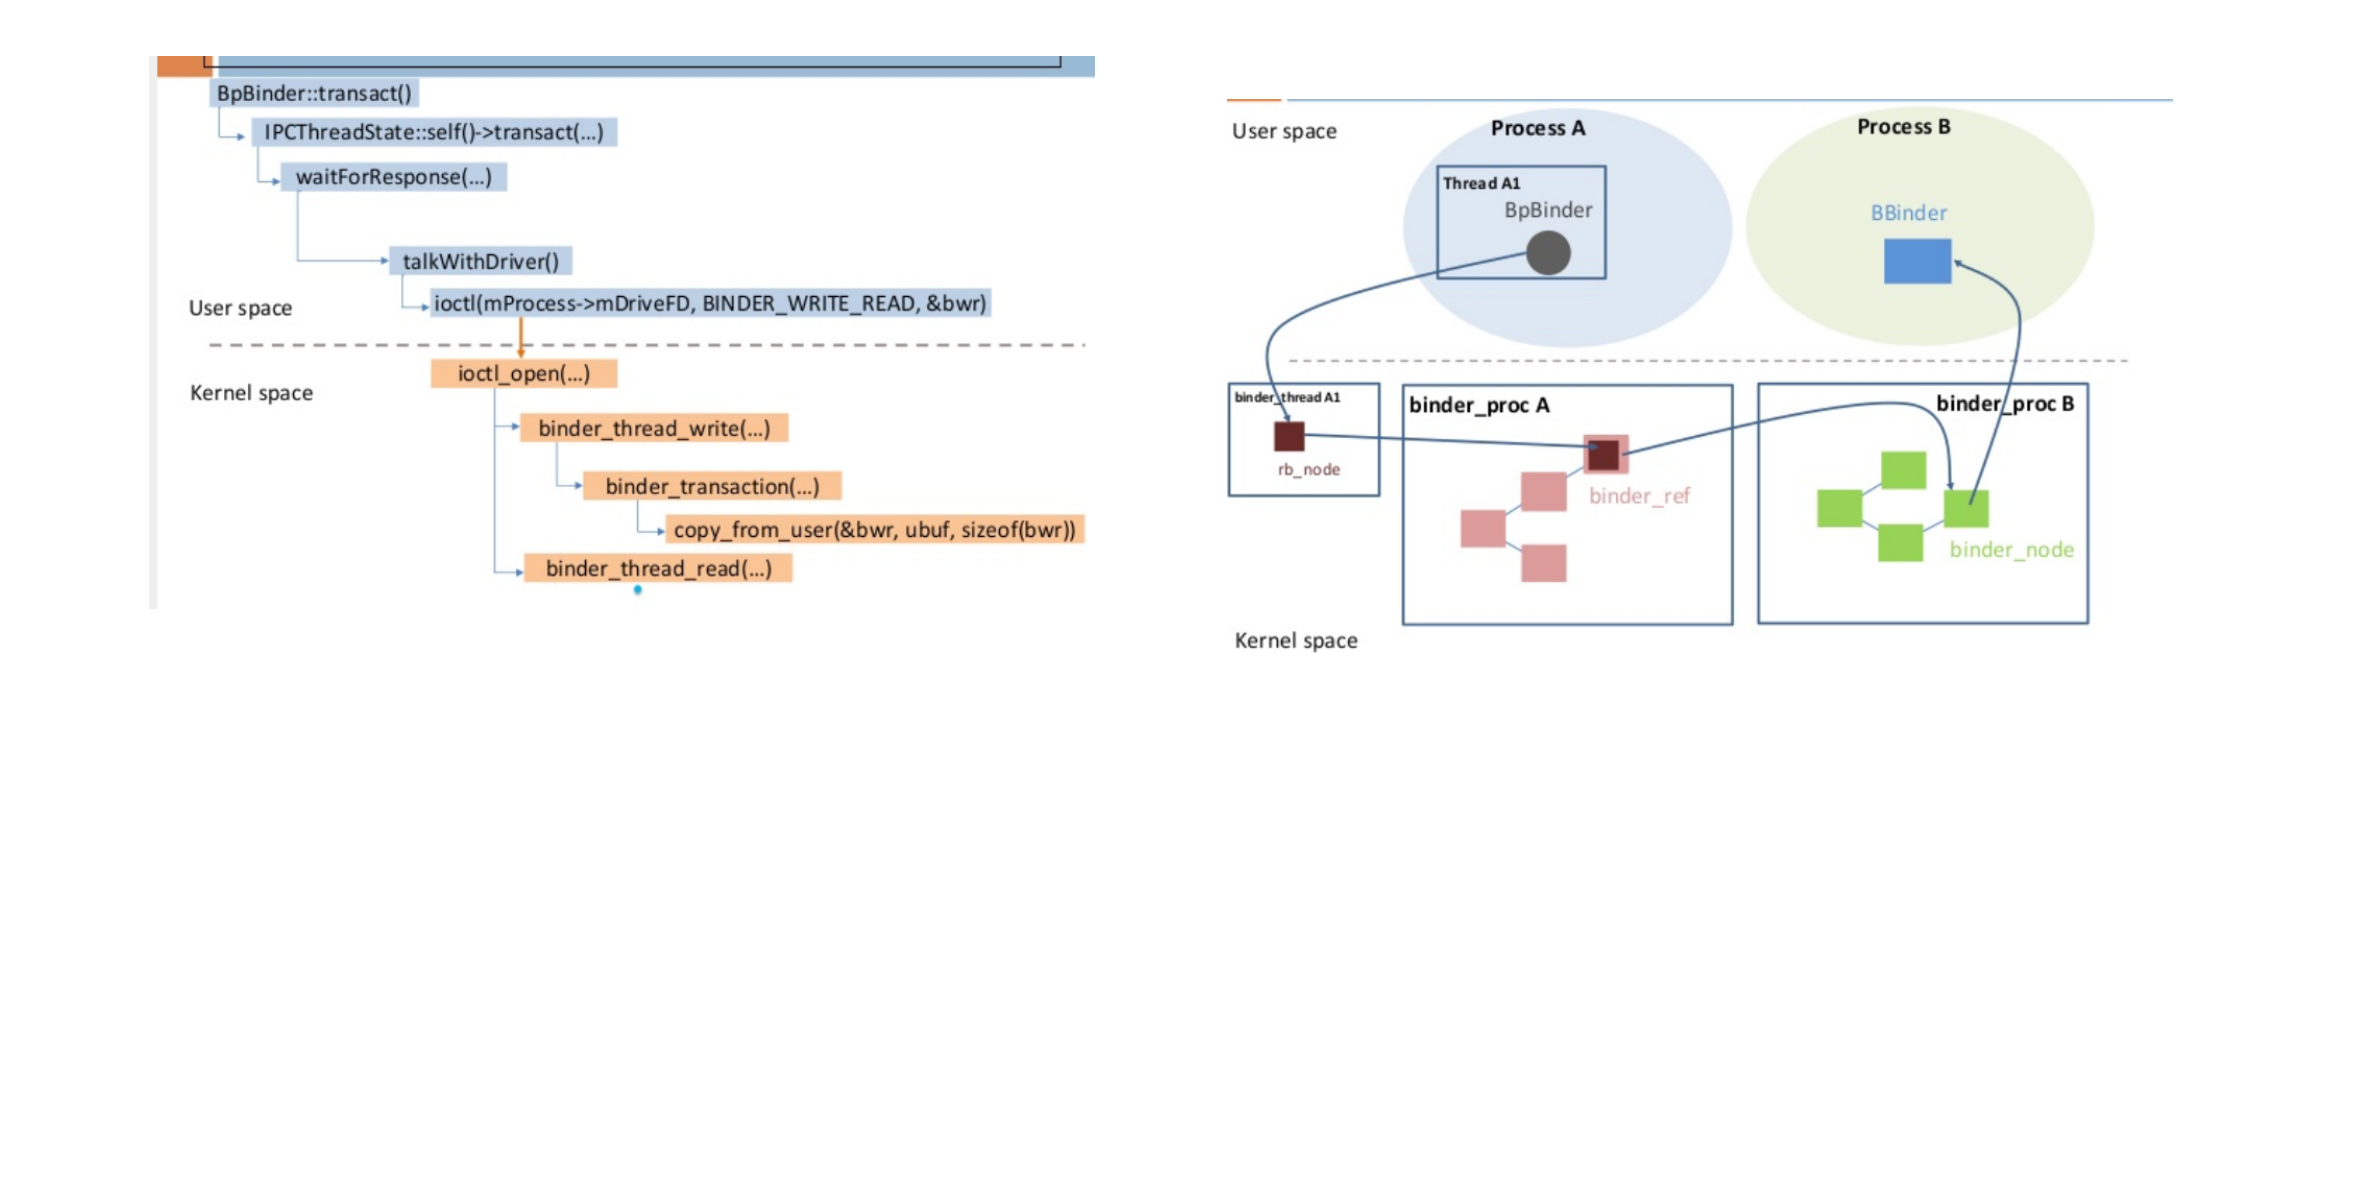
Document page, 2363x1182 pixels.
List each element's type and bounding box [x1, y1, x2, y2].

picture [1227, 99, 2173, 653]
picture [149, 56, 1095, 609]
